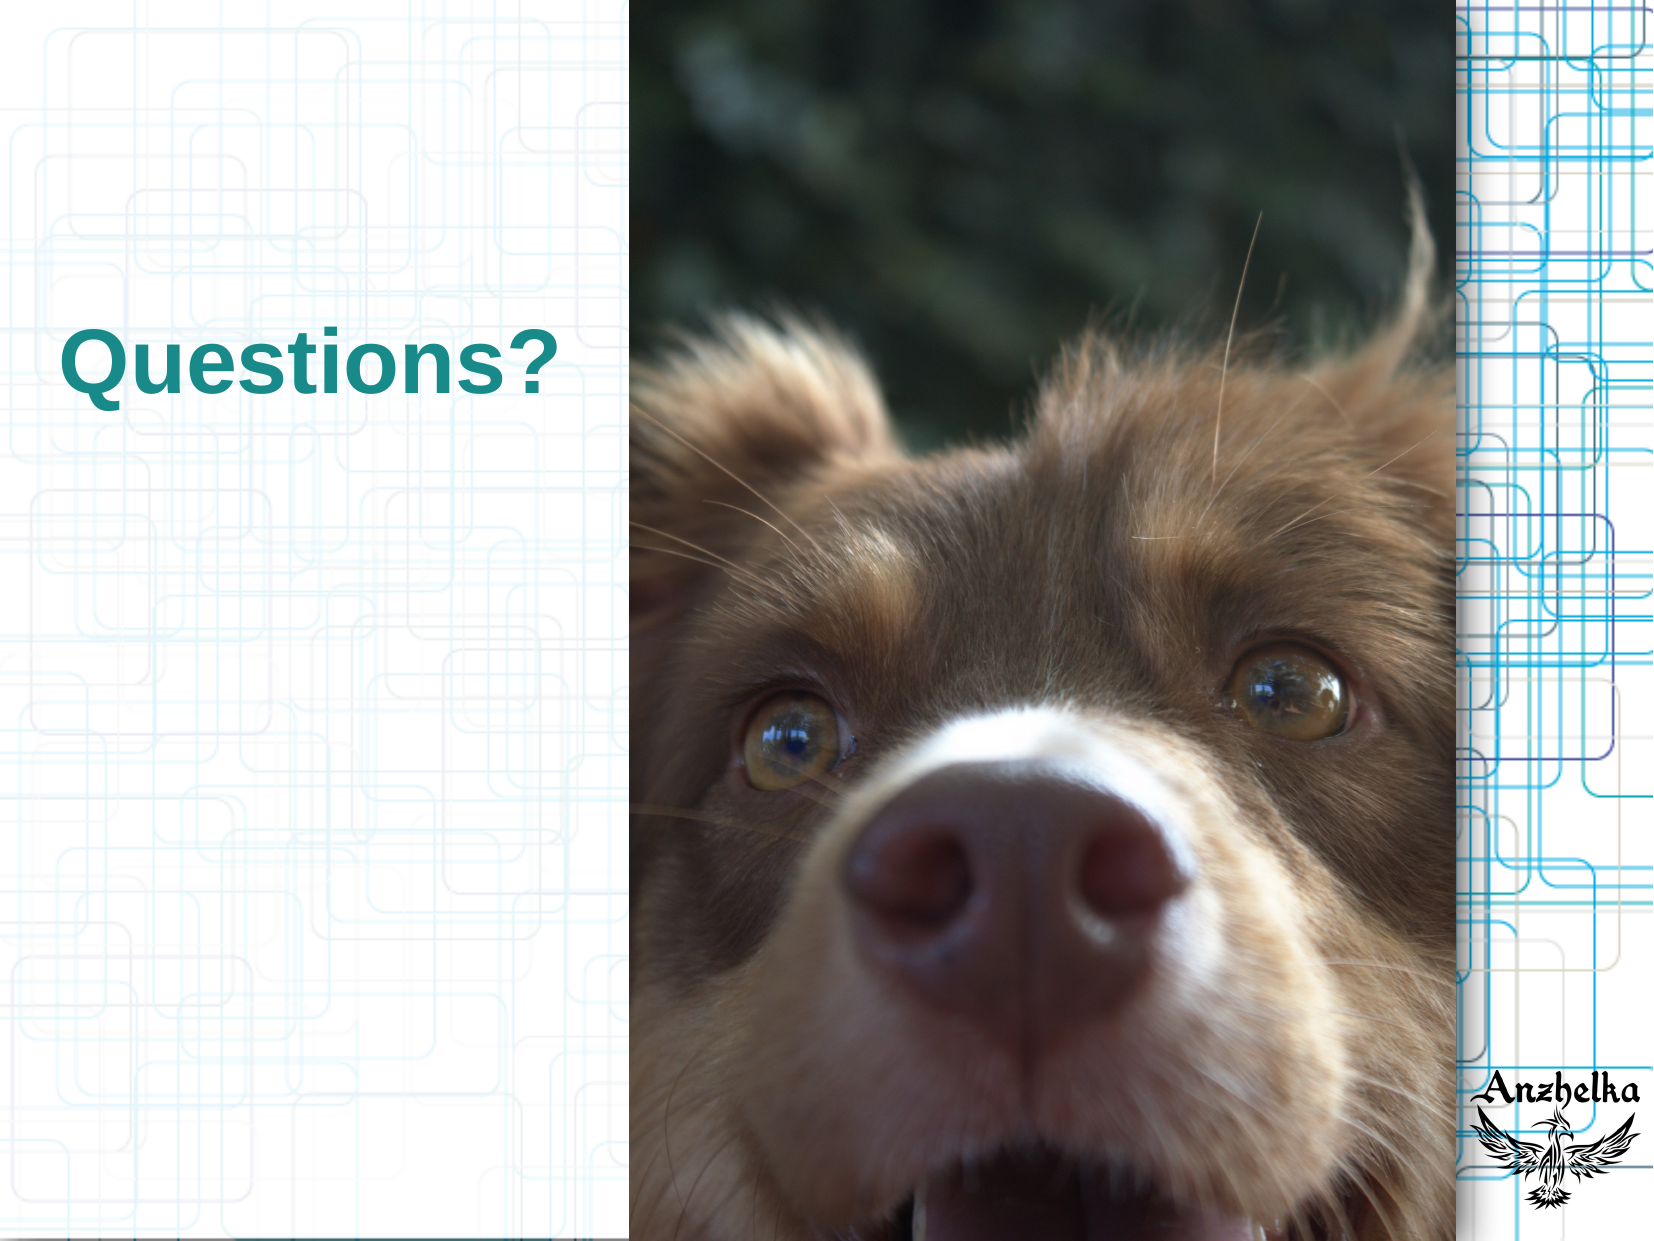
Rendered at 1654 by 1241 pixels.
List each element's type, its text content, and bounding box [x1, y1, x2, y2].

picture [0, 0, 1654, 1241]
title Questions? [0, 257, 629, 466]
